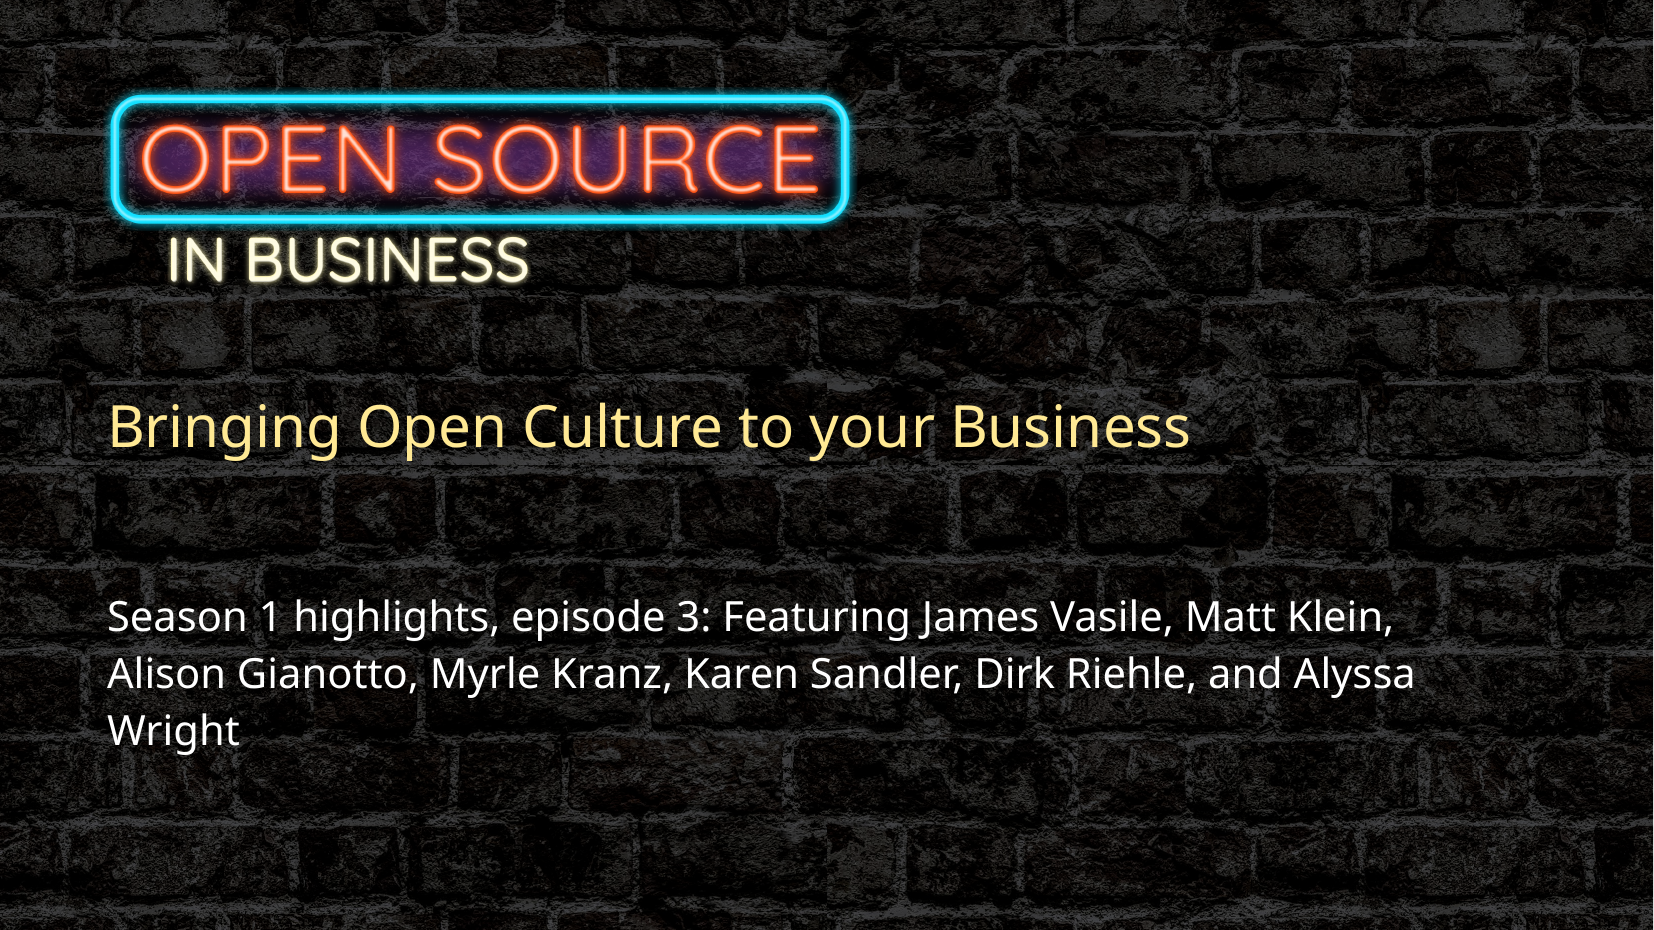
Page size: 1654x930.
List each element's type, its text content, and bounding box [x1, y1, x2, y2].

picture [0, 0, 1654, 930]
title Bringing Open Culture to your Business [107, 385, 1546, 545]
subtitle Season 1 highlights, episode 3: Featuring James Vasile, Matt Klein, Alison Gianotto, Myrle Kranz, Karen Sandler, Dirk Riehle, and Alyssa Wright [107, 587, 1477, 892]
